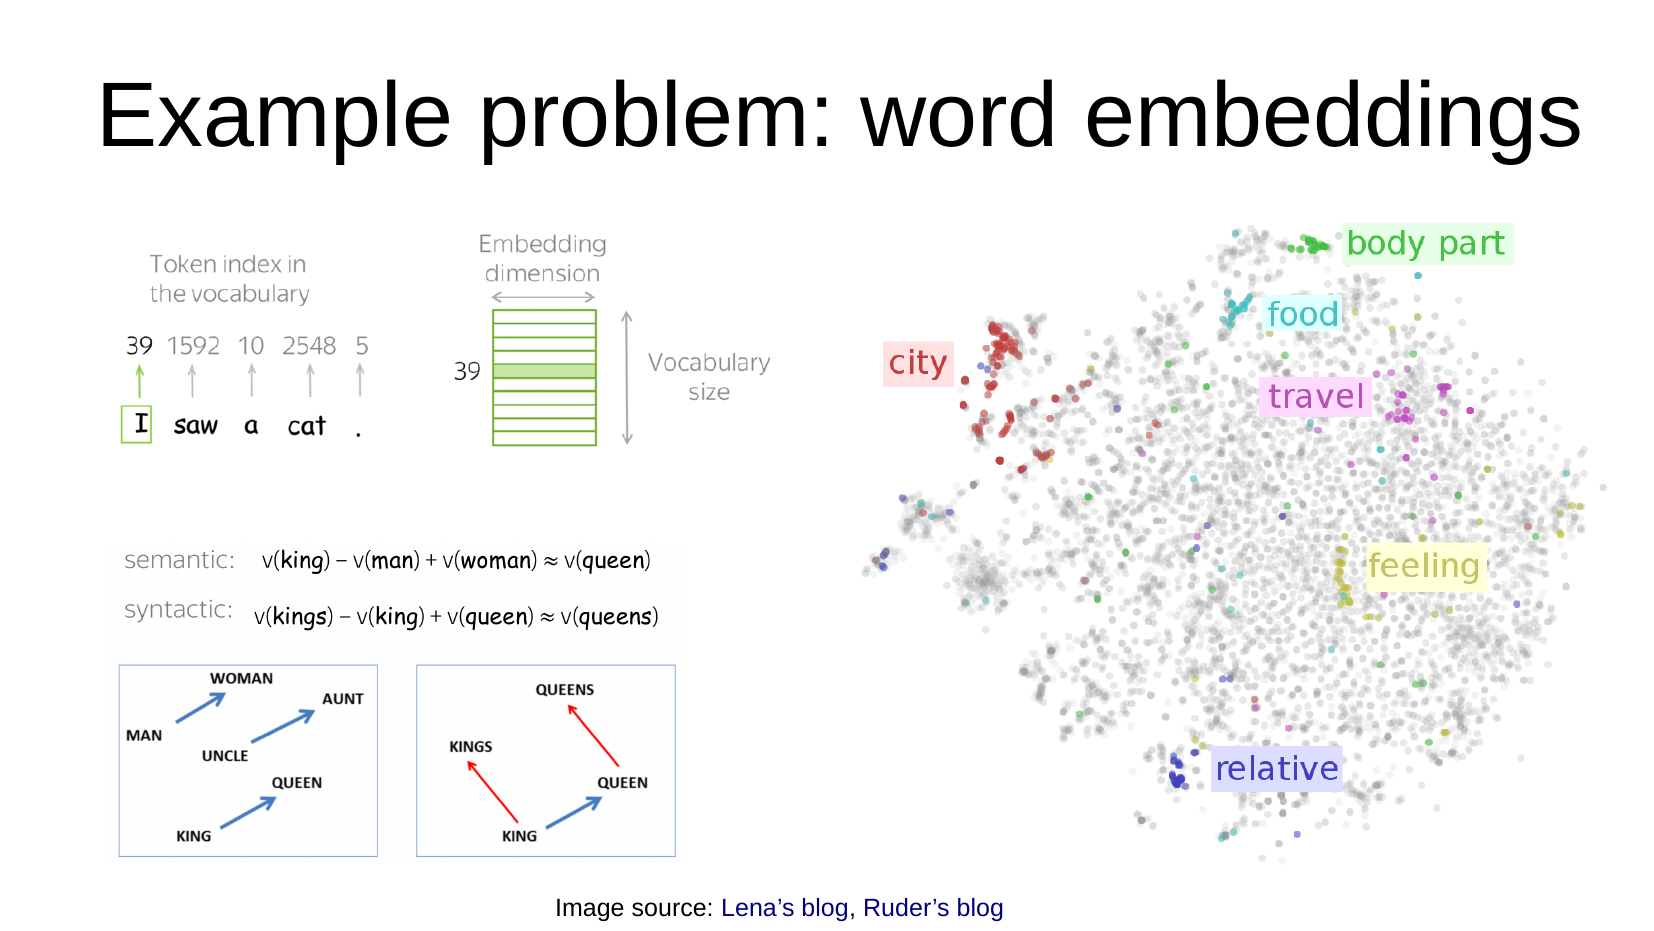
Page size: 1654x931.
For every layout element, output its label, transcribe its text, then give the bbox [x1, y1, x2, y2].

title Example problem: word embeddings [64, 12, 1618, 218]
picture [808, 192, 1629, 865]
picture [104, 542, 683, 865]
picture [112, 223, 779, 463]
text_box Image source: Lena’s blog, Ruder’s blog [256, 886, 1303, 931]
